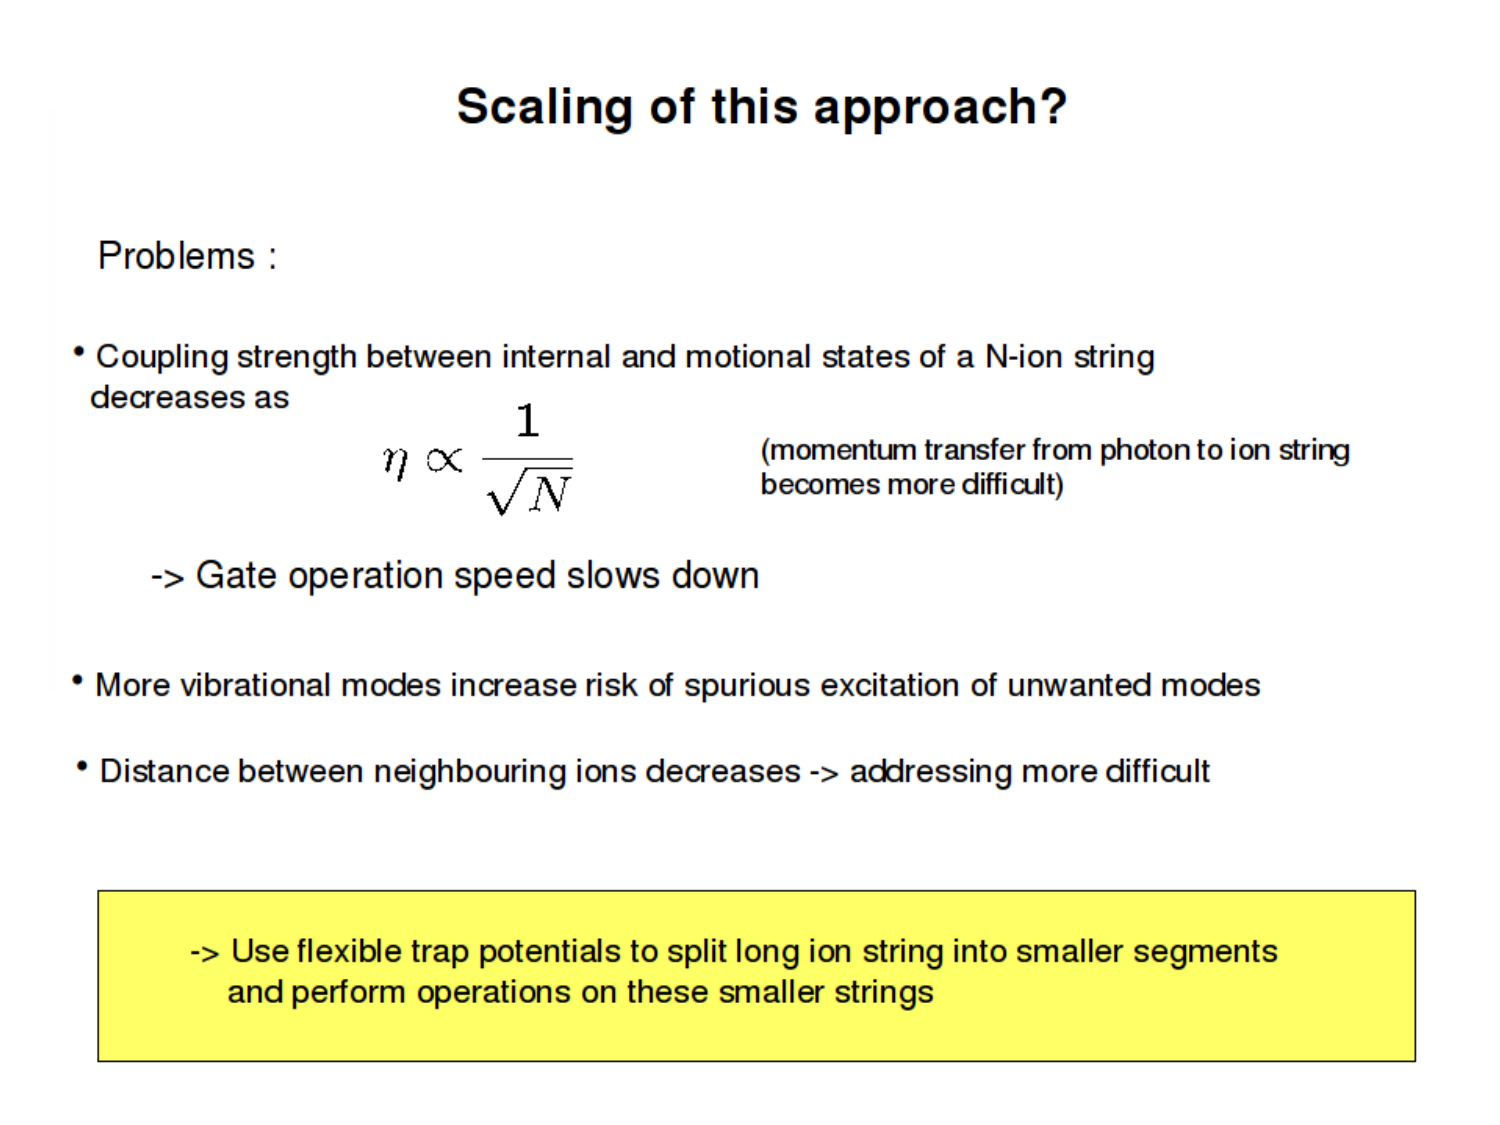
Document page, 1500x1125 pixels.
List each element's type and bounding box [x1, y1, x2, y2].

picture [37, 61, 1455, 1071]
